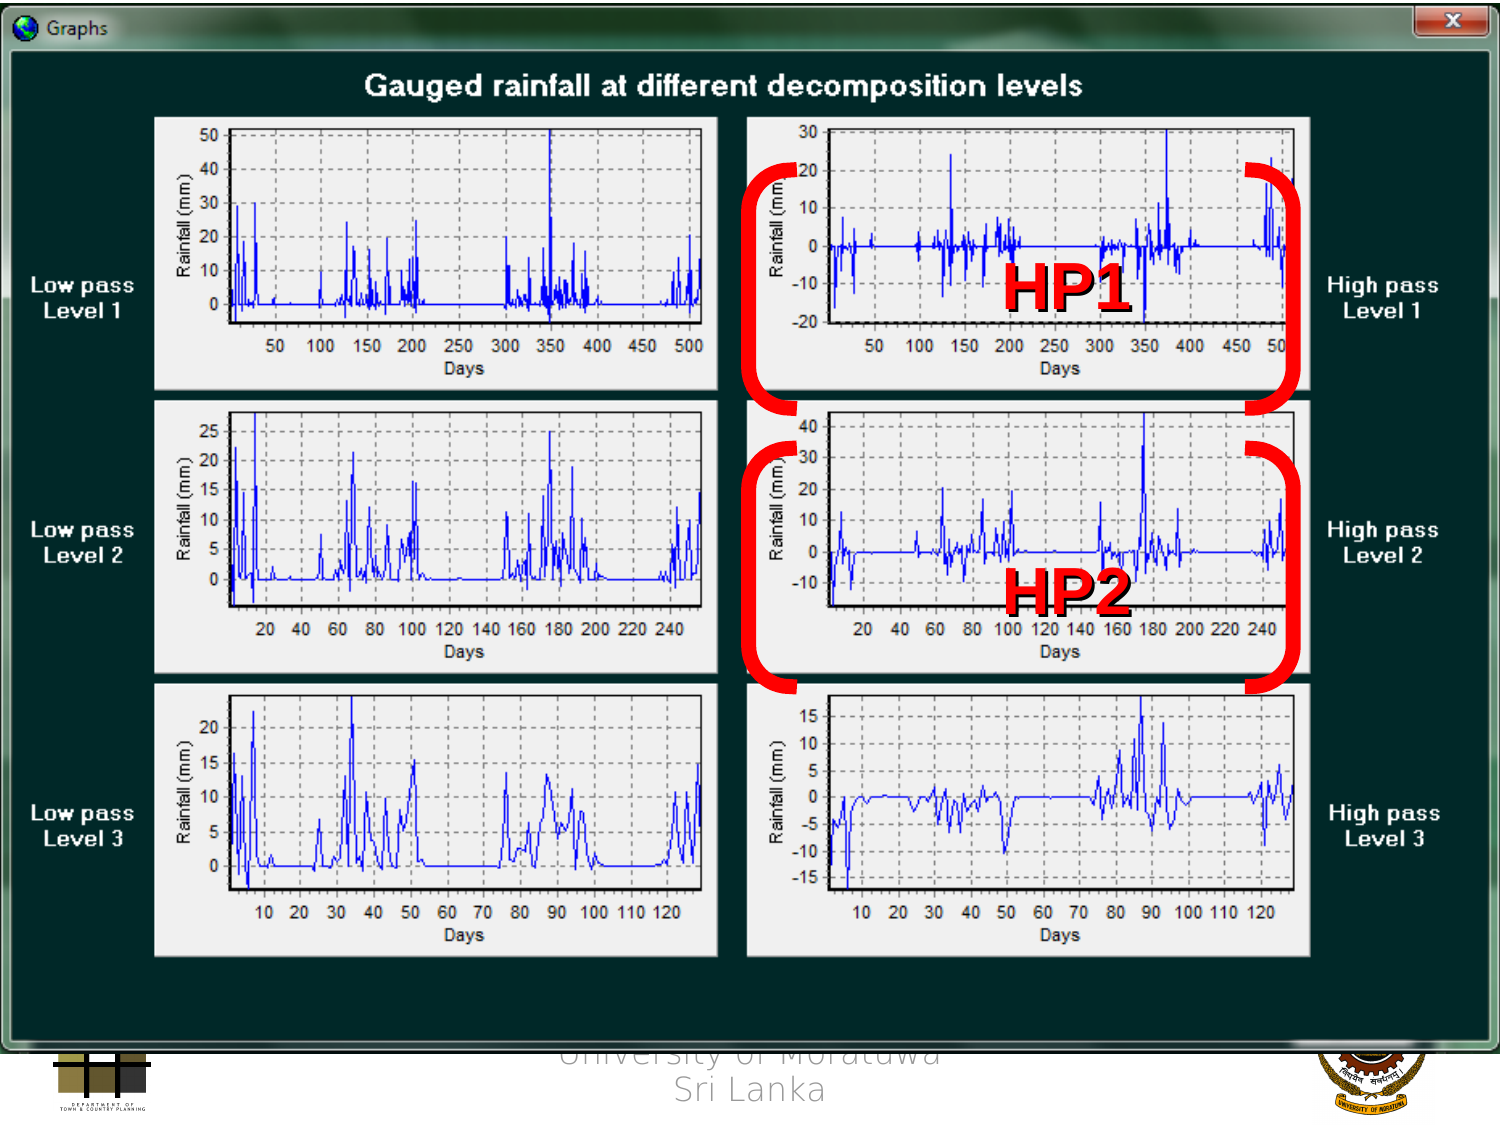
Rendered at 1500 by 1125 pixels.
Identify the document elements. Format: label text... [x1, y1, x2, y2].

text_box HP2 [986, 543, 1147, 634]
text_box HP1 [986, 237, 1147, 328]
picture [0, 3, 1500, 1125]
